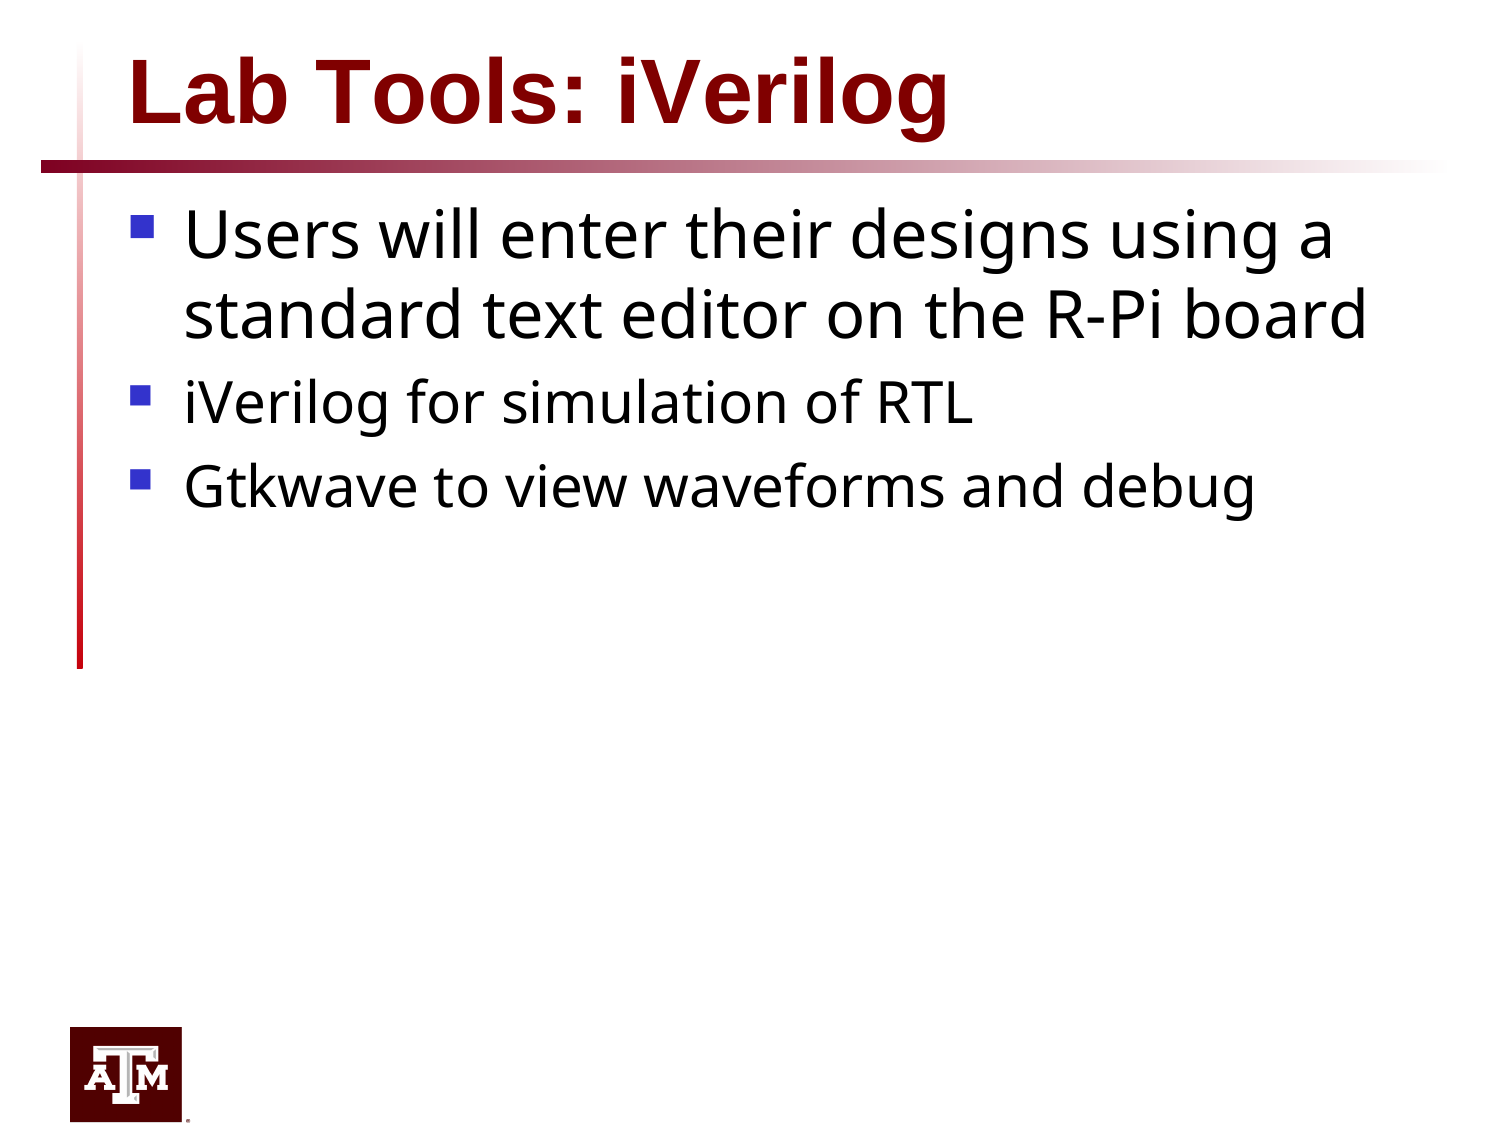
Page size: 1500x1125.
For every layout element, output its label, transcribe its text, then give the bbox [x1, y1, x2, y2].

list Users will enter their designs using a standard text editor on the R-Pi board iVerilog for simulation of RTL Gtkwave to view waveforms and debug [112, 184, 1469, 991]
picture [60, 1023, 196, 1125]
title Lab Tools: iVerilog [112, 15, 1468, 149]
